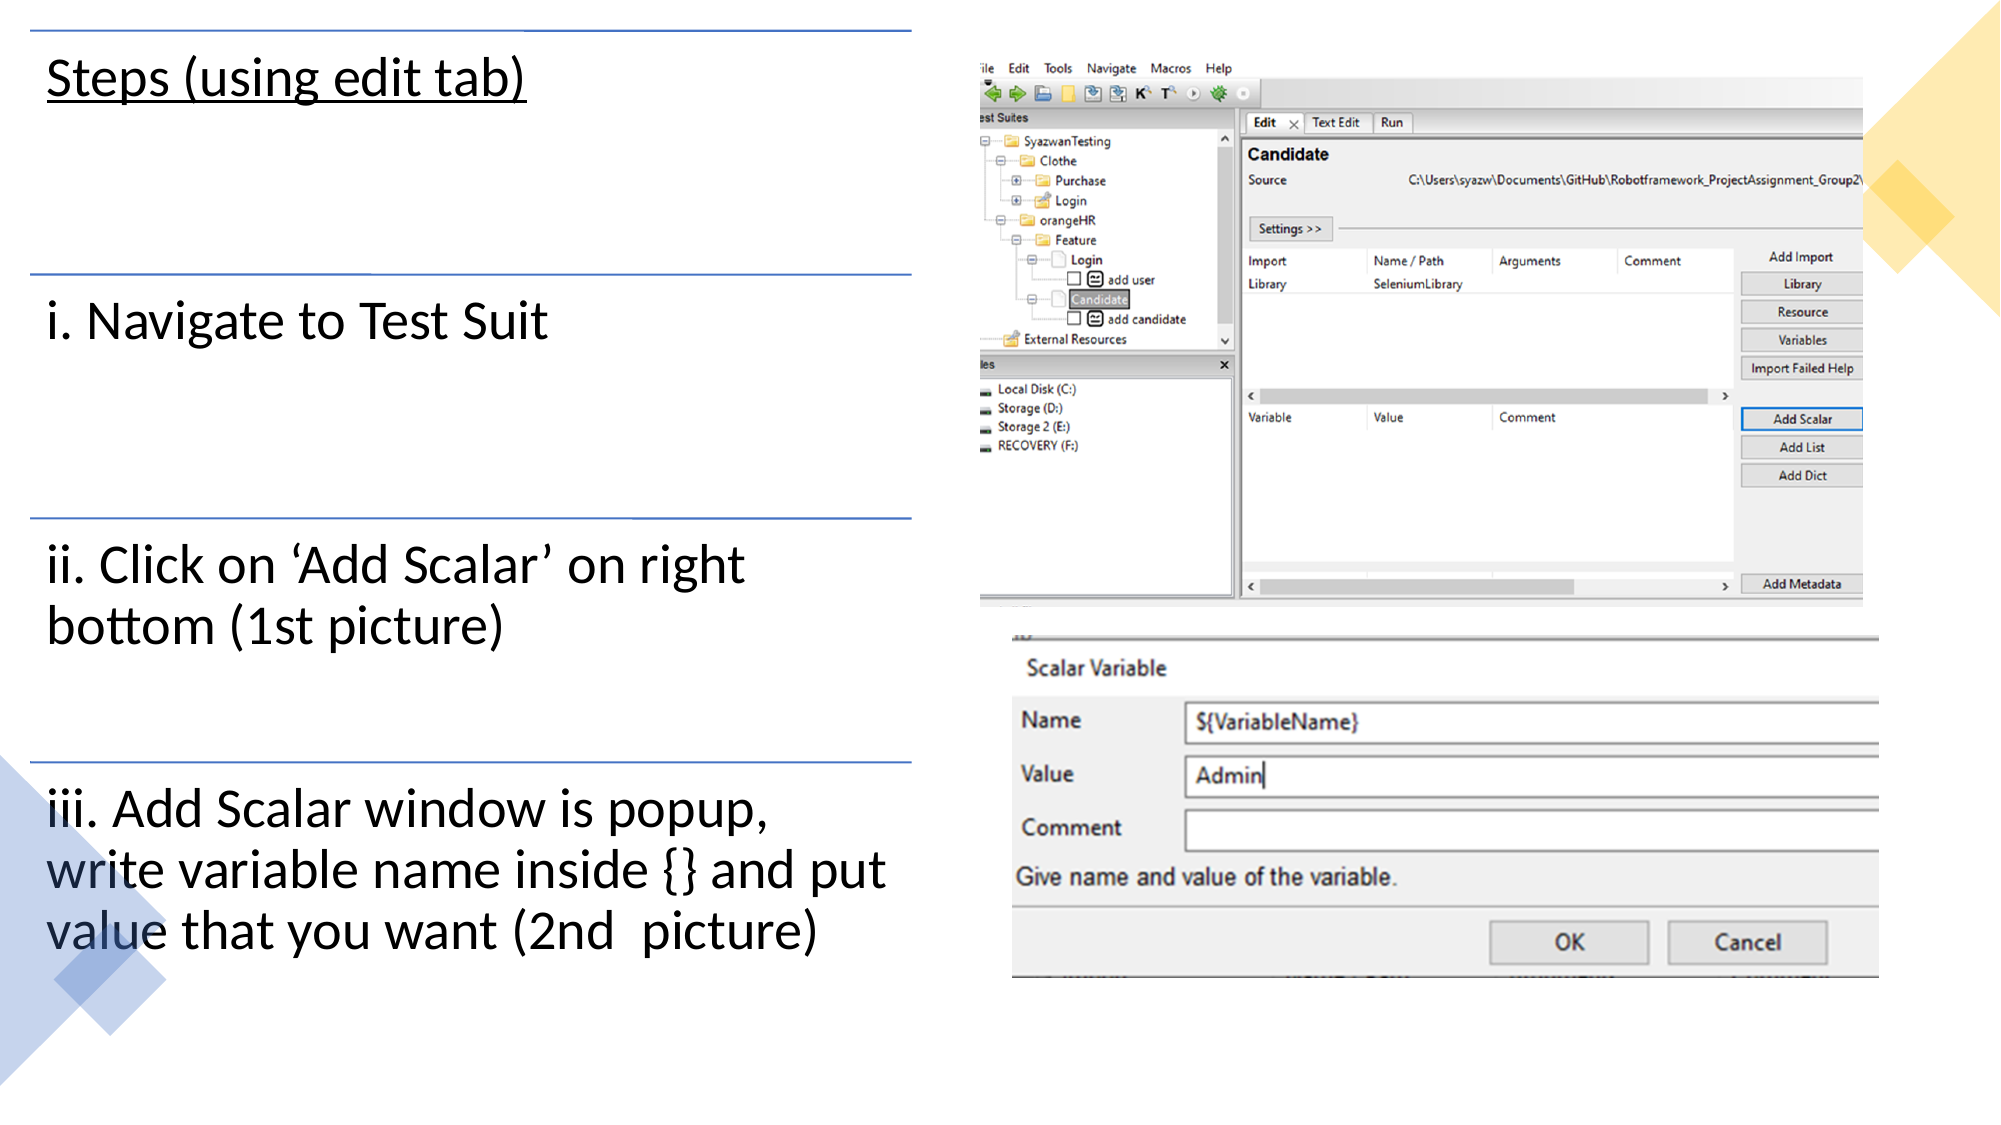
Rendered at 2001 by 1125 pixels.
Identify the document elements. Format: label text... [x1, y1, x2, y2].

text_box iii. Add Scalar window is popup, write variable name inside {} and put value that you want (2nd picture) [30, 762, 912, 1007]
picture [980, 47, 1863, 607]
text_box i. Navigate to Test Suit [30, 274, 912, 518]
text_box ii. Click on ‘Add Scalar’ on right bottom (1st picture) [30, 518, 912, 762]
text_box Steps (using edit tab) [30, 30, 912, 274]
picture [1012, 635, 1879, 978]
text_box [0, 0, 2000, 1125]
